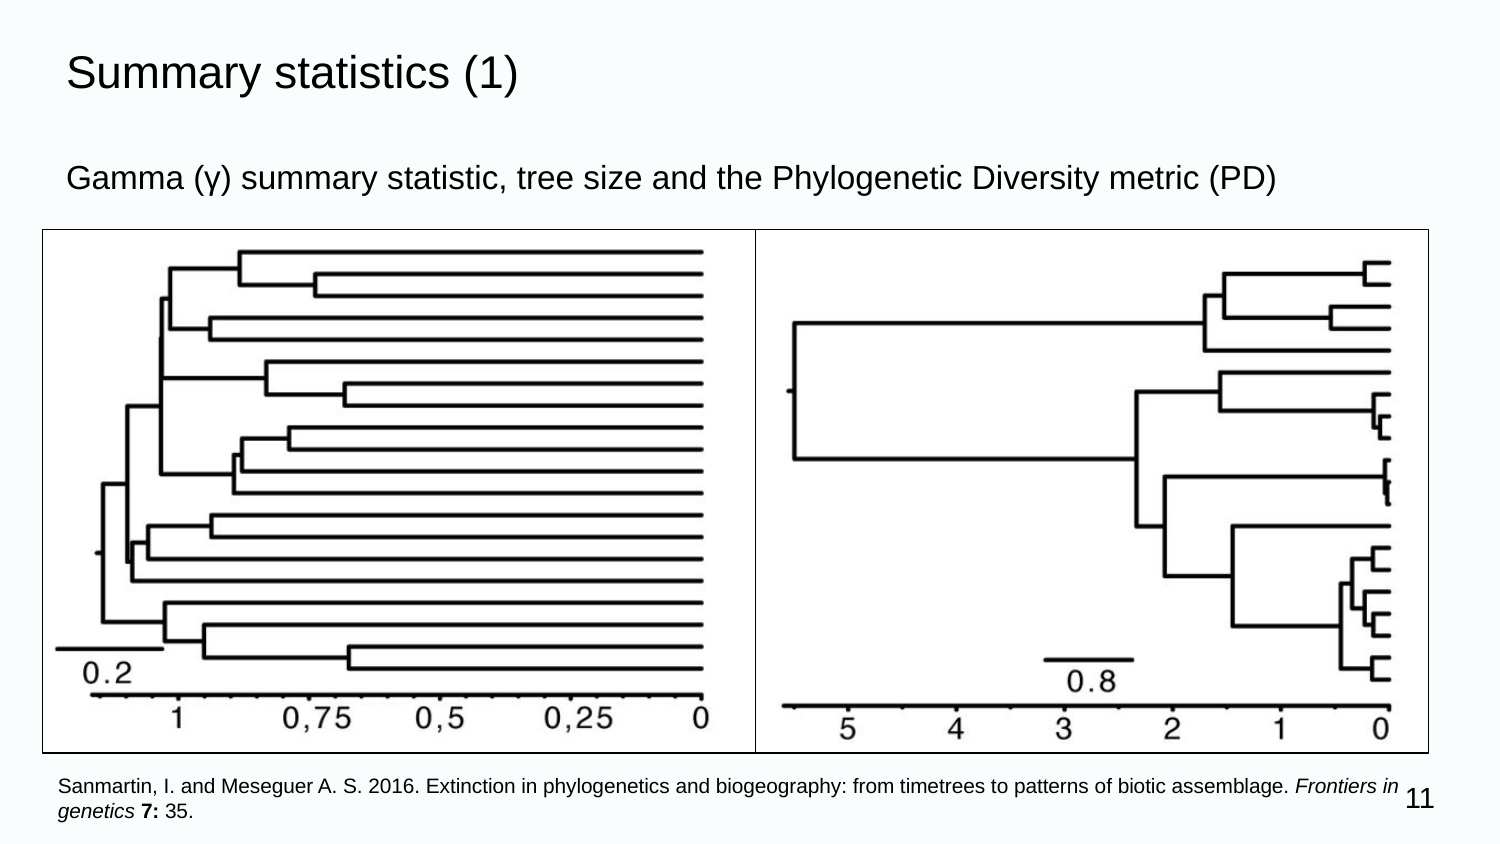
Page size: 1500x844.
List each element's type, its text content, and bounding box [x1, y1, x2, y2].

list Gamma (γ) summary statistic, tree size and the Phylogenetic Diversity metric (PD) [51, 141, 1449, 703]
text_box Sanmartin, I. and Meseguer A. S. 2016. Extinction in phylogenetics and biogeography: from timetrees to patterns of biotic assemblage. Frontiers in genetics 7: 35. [42, 776, 1441, 818]
slide_number <getal> [1389, 764, 1480, 830]
picture [756, 230, 1428, 753]
title Summary statistics (1) [51, 27, 1449, 122]
picture [43, 230, 755, 753]
